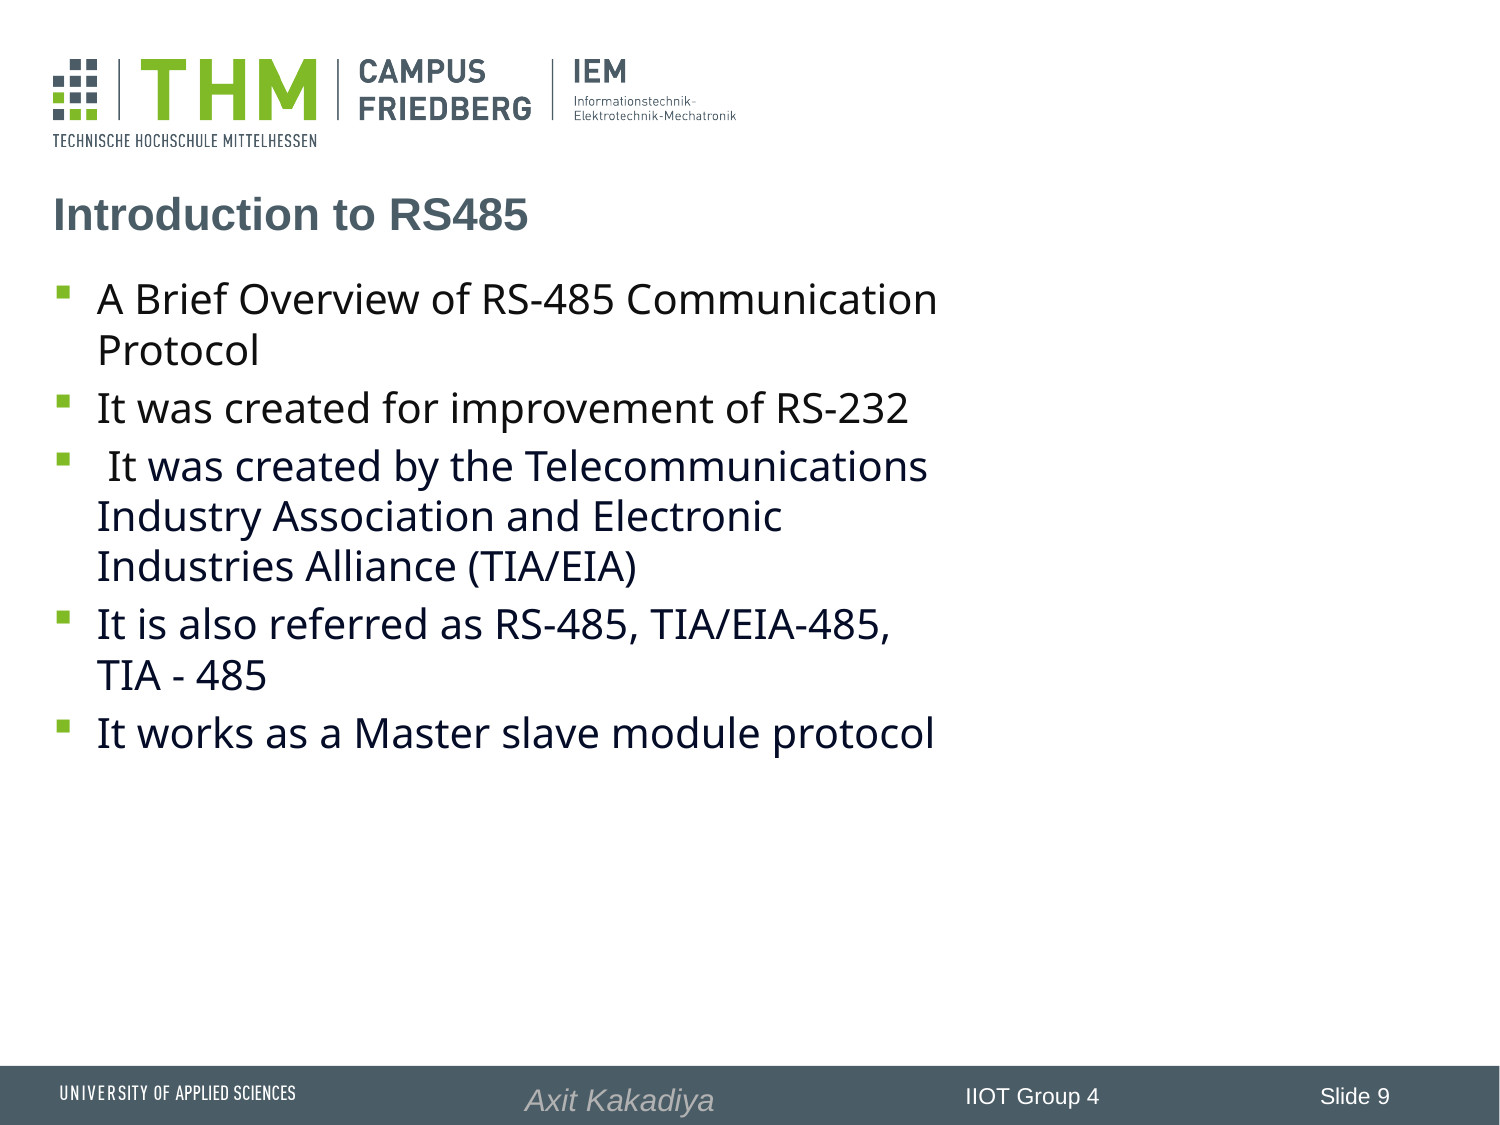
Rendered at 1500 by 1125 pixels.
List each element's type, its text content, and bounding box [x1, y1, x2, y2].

text_box Axit Kakadiya [413, 1075, 827, 1125]
picture [59, 1082, 296, 1104]
list A Brief Overview of RS-485 Communication Protocol It was created for improvement of RS-232 It was created by the Telecommunications Industry Association and Electronic Industries Alliance (TIA/EIA) It is also referred as RS-485, TIA/EIA-485, TIA - 485 It works as a Master slave module protocol [53, 265, 963, 1024]
title Introduction to RS485 [53, 177, 1447, 272]
picture [53, 59, 736, 147]
